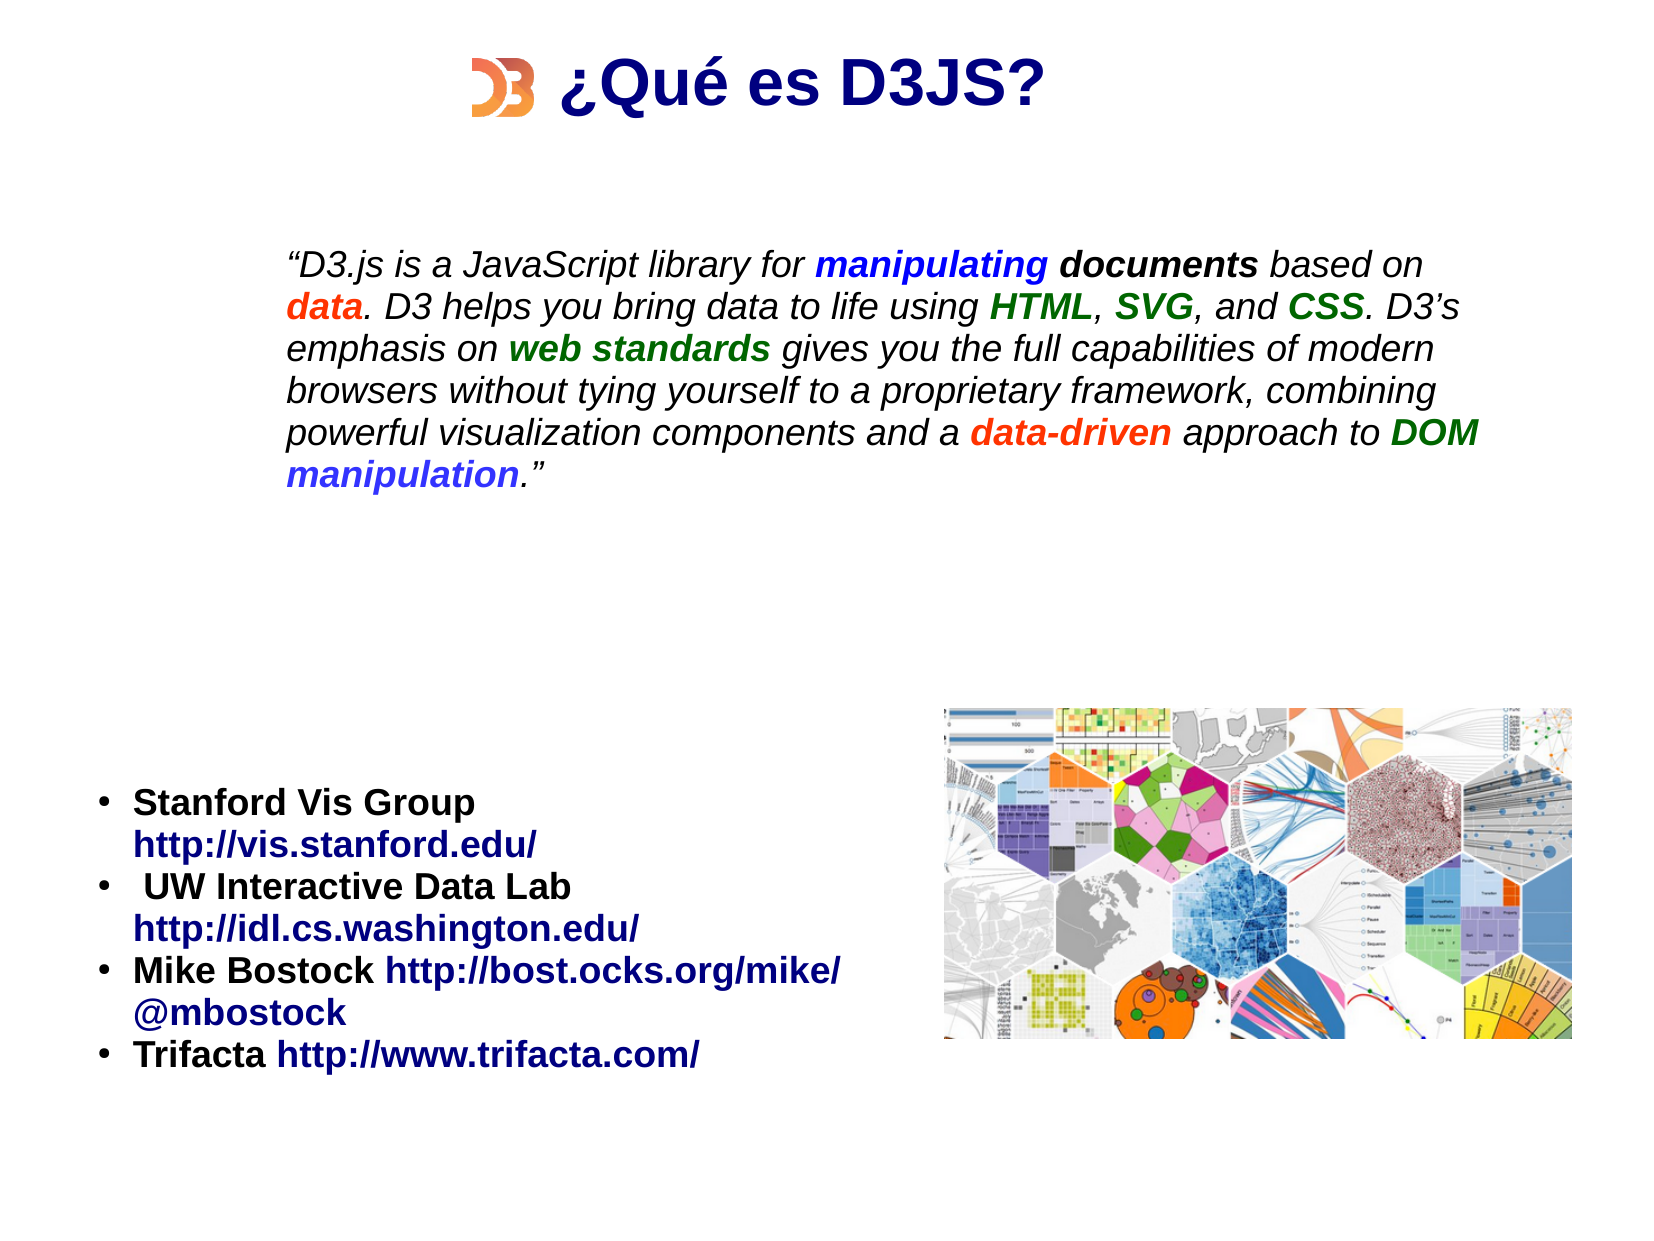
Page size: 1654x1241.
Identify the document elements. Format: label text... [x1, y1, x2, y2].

text_box ¿Qué es D3JS? [35, 23, 1571, 141]
picture [472, 58, 534, 117]
picture [944, 708, 1572, 1039]
text_box “D3.js is a JavaScript library for manipulating documents based on data. D3 helps you bring data to life using HTML, SVG, and CSS. D3’s emphasis on web standards gives you the full capabilities of modern browsers without tying yourself to a proprietary framework, combining powerful visualization components and a data-driven approach to DOM manipulation.” [271, 236, 1501, 503]
text_box Stanford Vis Group http://vis.stanford.edu/ UW Interactive Data Lab http://idl.cs.washington.edu/ Mike Bostock http://bost.ocks.org/mike/ @mbostock Trifacta http://www.trifacta.com/ [82, 732, 886, 1084]
